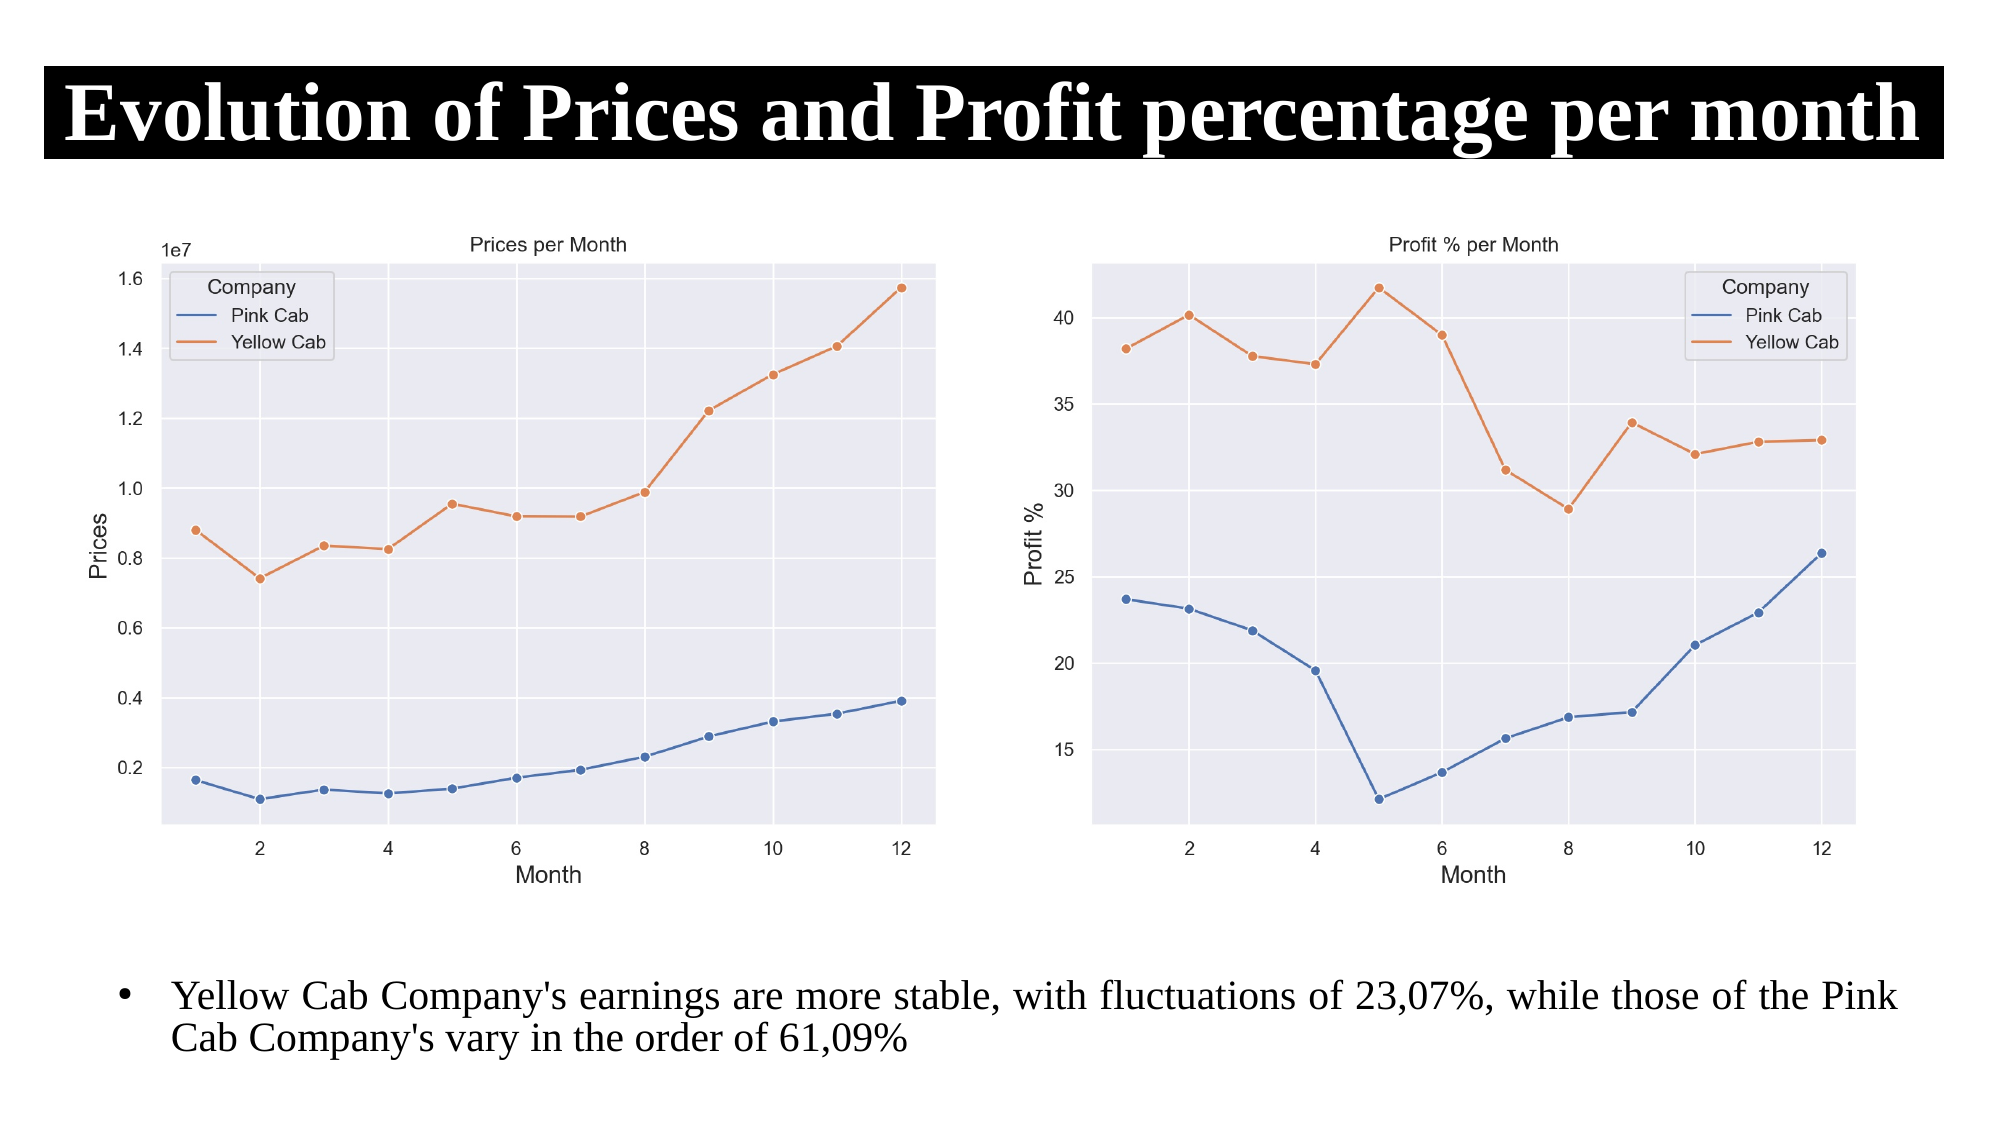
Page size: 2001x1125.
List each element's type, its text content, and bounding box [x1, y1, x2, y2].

list Yellow Cab Company's earnings are more stable, with fluctuations of 23,07%, while those of the Pink Cab Company's vary in the order of 61,09% [99, 937, 1900, 1099]
title Evolution of Prices and Profit percentage per month [0, 20, 1988, 205]
picture [1012, 224, 1868, 900]
picture [75, 224, 948, 900]
